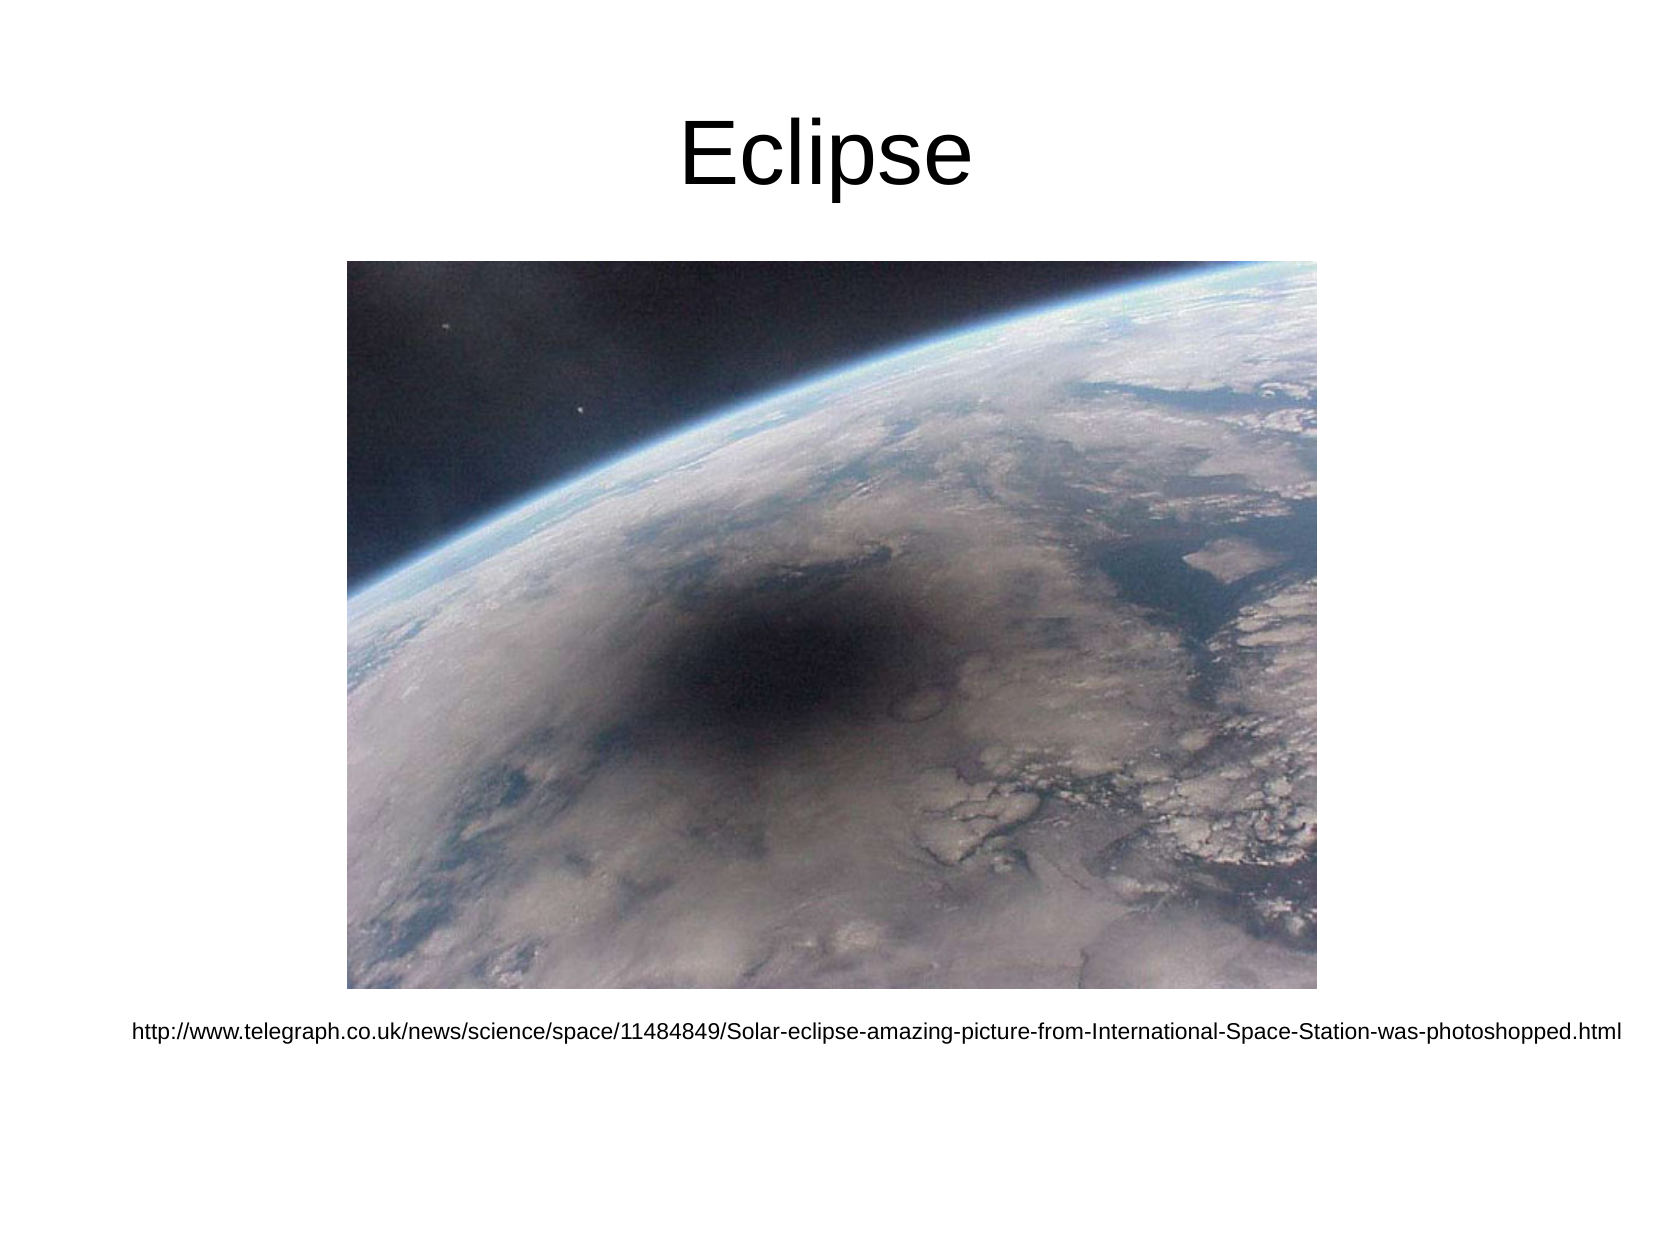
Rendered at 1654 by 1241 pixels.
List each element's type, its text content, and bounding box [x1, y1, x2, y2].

title Eclipse [82, 49, 1571, 257]
picture [347, 261, 1317, 989]
text_box http://www.telegraph.co.uk/news/science/space/11484849/Solar-eclipse-amazing-picture-from-International-Space-Station-was-photoshopped.html [117, 1011, 1654, 1111]
